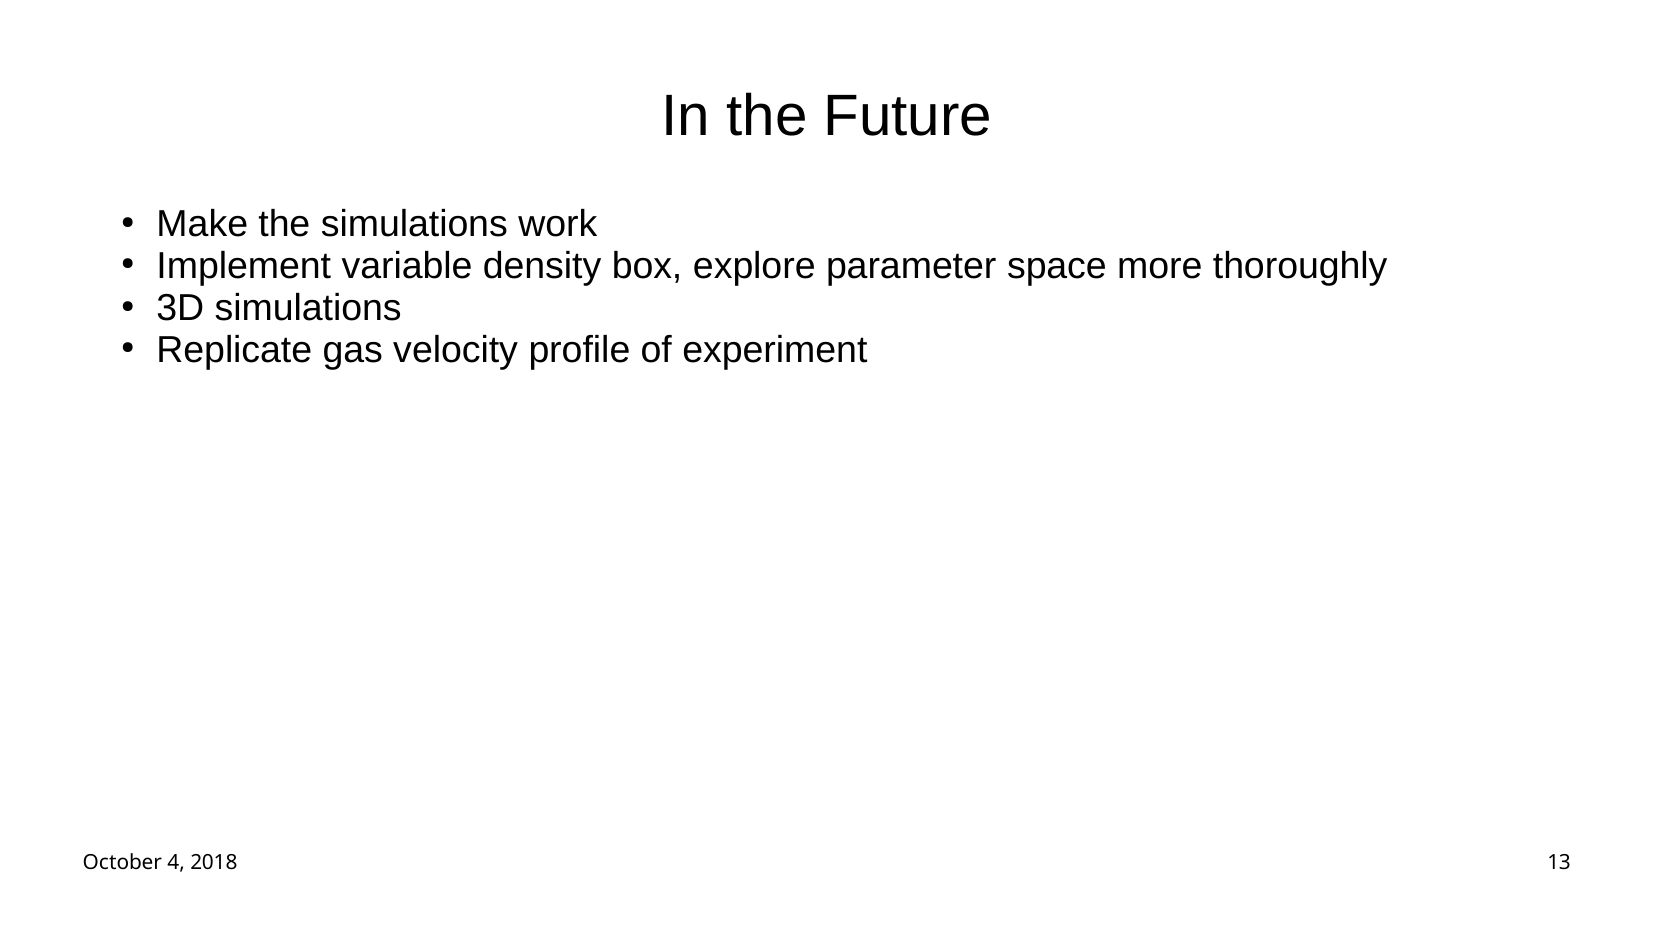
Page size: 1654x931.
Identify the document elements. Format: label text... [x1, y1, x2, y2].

title In the Future [83, 37, 1572, 193]
text_box Make the simulations work Implement variable density box, explore parameter space more thoroughly 3D simulations Replicate gas velocity profile of experiment [106, 194, 1571, 396]
